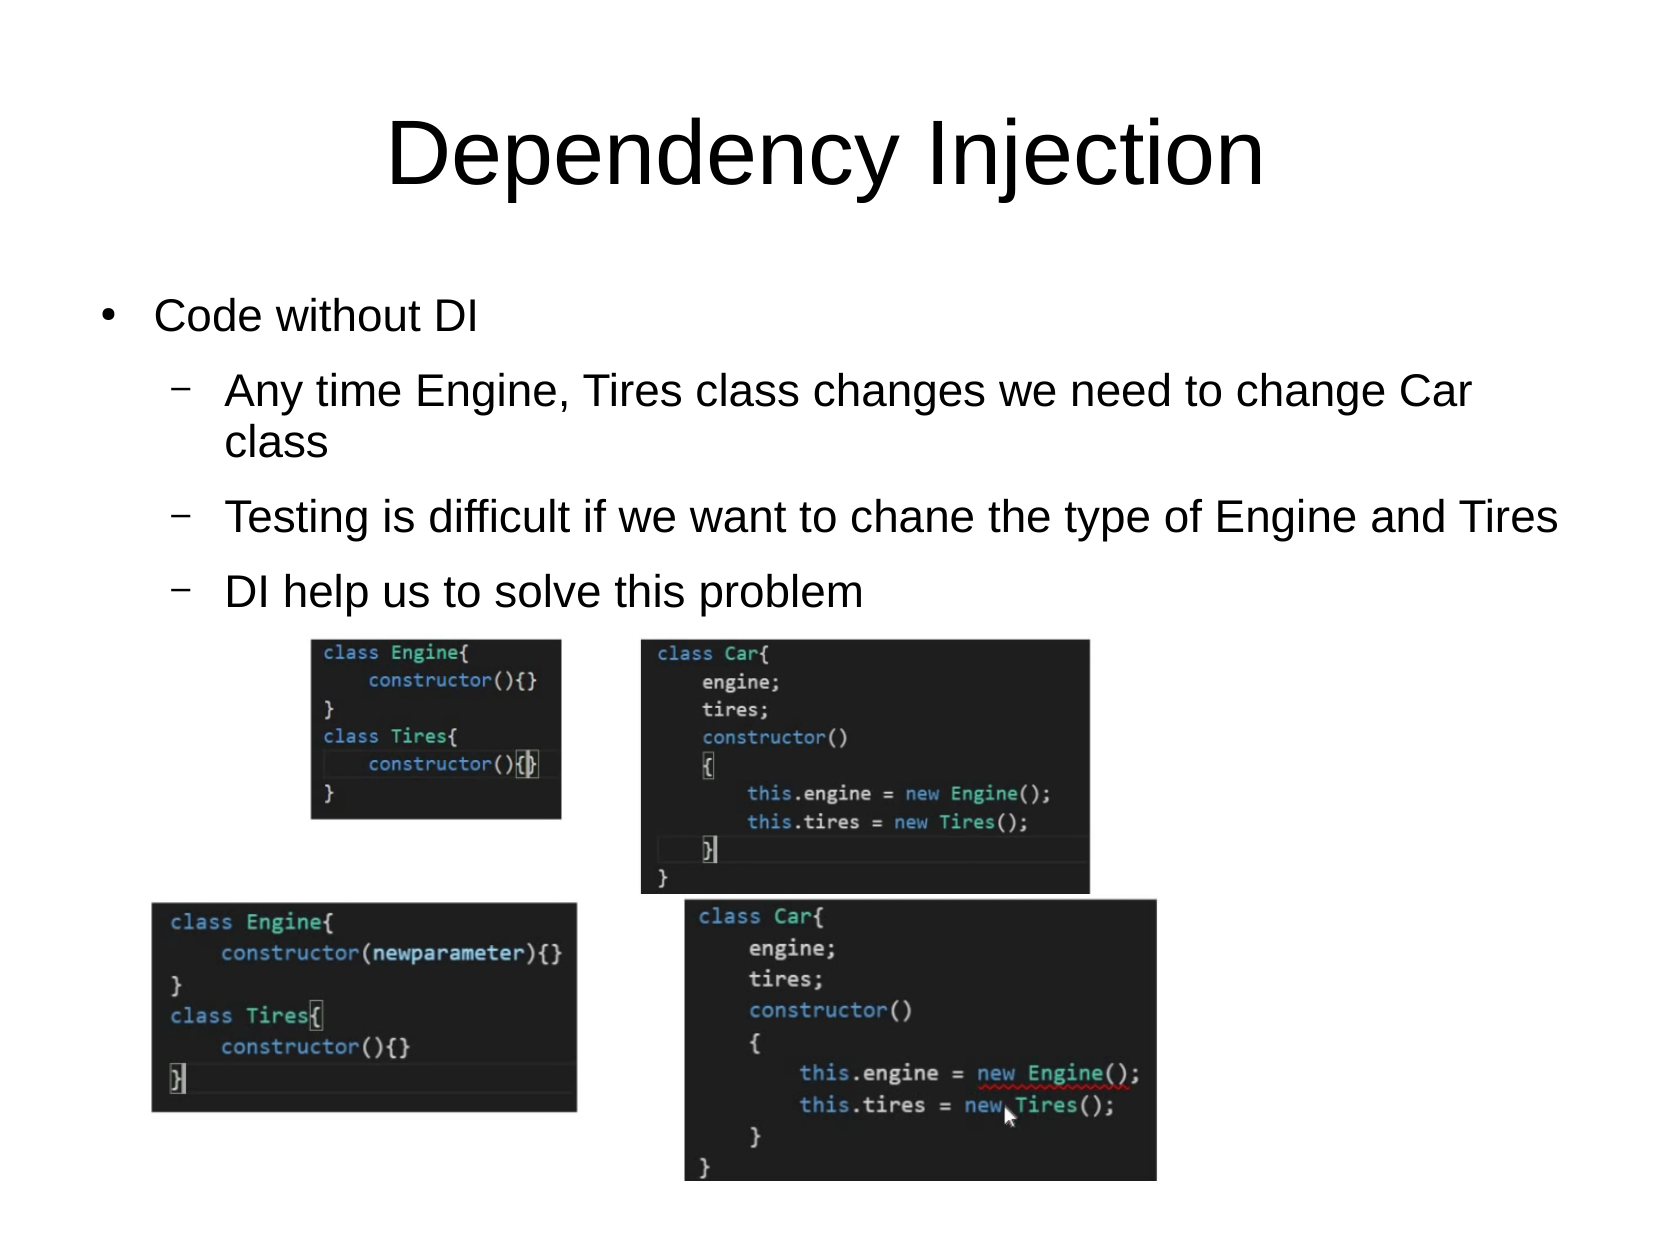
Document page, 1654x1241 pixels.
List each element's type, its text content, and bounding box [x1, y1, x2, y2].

picture [148, 624, 1163, 1181]
list Code without DI Any time Engine, Tires class changes we need to change Car class Testing is difficult if we want to chane the type of Engine and Tires DI help us to solve this problem [82, 290, 1571, 1010]
title Dependency Injection [82, 49, 1571, 257]
